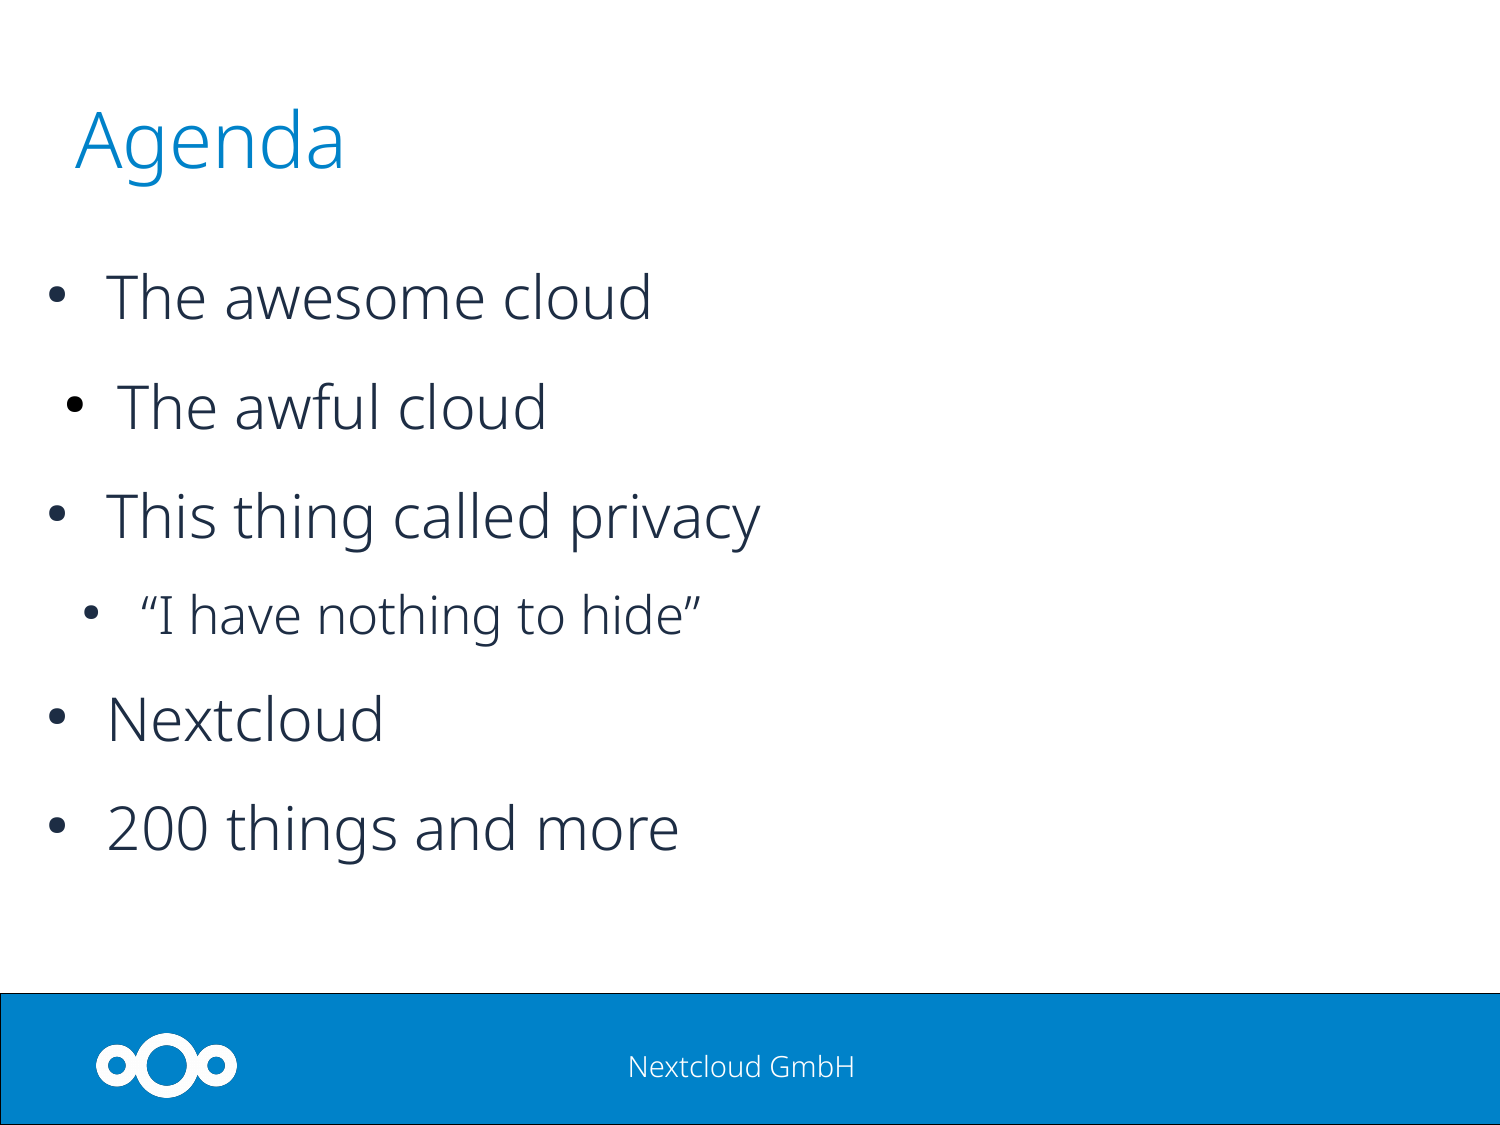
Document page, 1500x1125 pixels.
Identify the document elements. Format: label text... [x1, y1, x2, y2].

picture [96, 1033, 237, 1098]
title Agenda [74, 44, 1425, 233]
list The awesome cloud The awful cloud This thing called privacy “I have nothing to hide” Nextcloud 200 things and more [46, 254, 1465, 1026]
